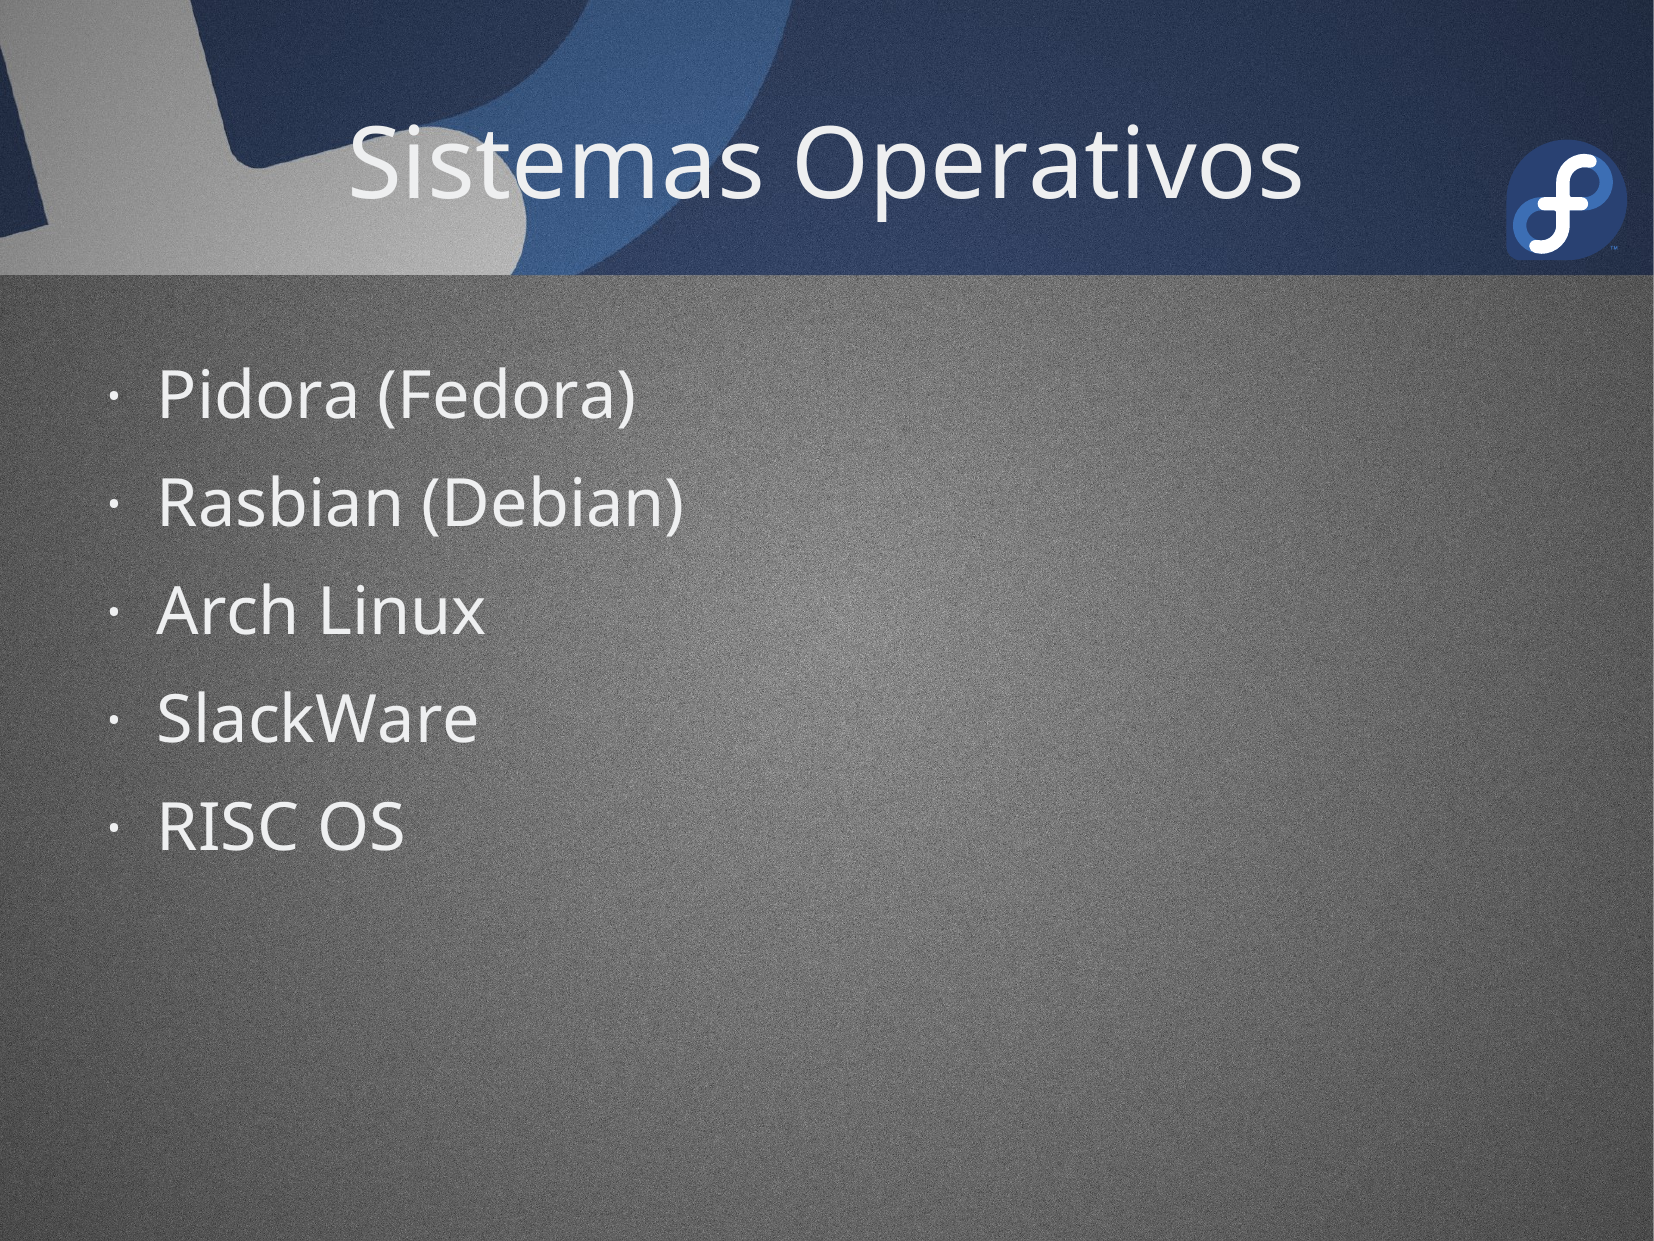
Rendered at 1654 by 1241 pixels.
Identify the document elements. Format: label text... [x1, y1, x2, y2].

text_box Sistemas Operativos [88, 58, 1565, 266]
text_box Pidora (Fedora) Rasbian (Debian) Arch Linux SlackWare RISC OS [88, 354, 1565, 1241]
picture [0, 0, 1654, 1241]
